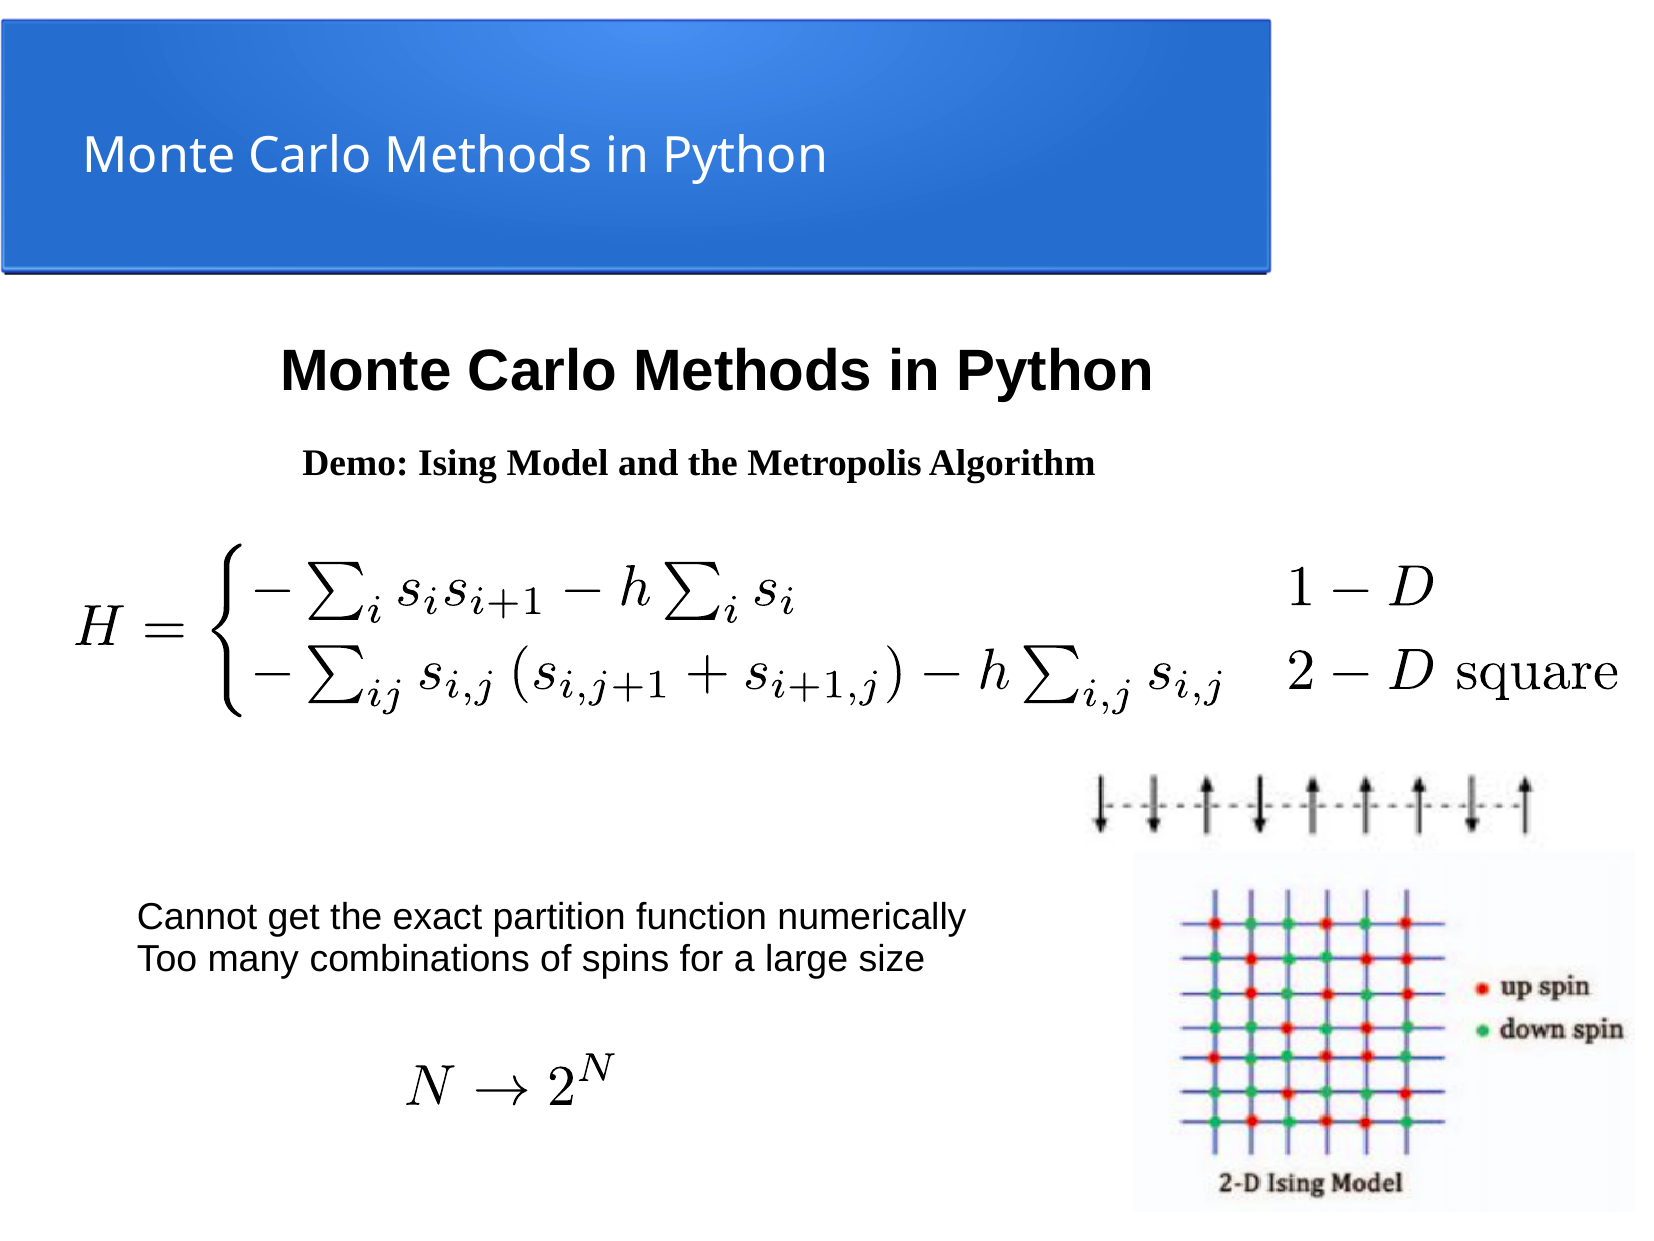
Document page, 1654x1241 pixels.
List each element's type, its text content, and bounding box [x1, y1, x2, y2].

text_box [398, 579, 420, 606]
text_box [754, 579, 777, 606]
text_box [1083, 688, 1096, 707]
text_box [145, 623, 184, 627]
text_box [382, 688, 399, 715]
text_box [886, 645, 901, 704]
text_box [612, 672, 643, 703]
text_box [525, 587, 541, 614]
text_box [578, 1053, 615, 1081]
text_box [724, 604, 737, 624]
text_box [475, 1075, 528, 1106]
text_box [1291, 566, 1311, 606]
text_box [368, 688, 381, 707]
text_box [445, 679, 459, 698]
text_box [1594, 662, 1618, 690]
text_box [1149, 663, 1171, 690]
text_box [1457, 662, 1477, 690]
text_box [465, 692, 471, 706]
text_box [1480, 663, 1509, 701]
text_box [444, 579, 467, 606]
text_box [1111, 688, 1129, 715]
text_box [560, 679, 573, 698]
text_box [1510, 663, 1541, 690]
picture [1077, 745, 1635, 1212]
text_box [859, 679, 876, 706]
text_box [368, 604, 381, 624]
text_box [789, 672, 820, 703]
text_box [211, 543, 242, 718]
text_box [549, 1066, 573, 1105]
text_box [664, 561, 720, 620]
text_box [650, 670, 666, 698]
text_box [780, 596, 794, 615]
text_box Monte Carlo Methods in Python [265, 324, 1397, 405]
text_box [621, 565, 650, 606]
text_box [1203, 679, 1220, 706]
text_box [308, 645, 364, 704]
text_box Cannot get the exact partition function numerically Too many combinations of spins for a large size [122, 887, 982, 987]
text_box [1388, 565, 1434, 606]
text_box [488, 588, 519, 619]
text_box [745, 663, 768, 690]
text_box [1194, 692, 1200, 706]
text_box [772, 679, 785, 698]
text_box [1571, 663, 1592, 689]
text_box [1023, 645, 1079, 704]
text_box [1388, 649, 1434, 689]
text_box [980, 648, 1009, 690]
text_box [849, 692, 856, 706]
text_box [514, 645, 528, 704]
text_box [406, 1065, 455, 1105]
text_box [470, 596, 484, 615]
text_box [826, 670, 842, 698]
text_box [74, 605, 124, 645]
text_box [308, 561, 364, 620]
text_box Demo: Ising Model and the Metropolis Algorithm [90, 437, 1571, 1113]
text_box [424, 596, 437, 615]
text_box [1543, 662, 1570, 690]
text_box [588, 679, 605, 706]
text_box [1102, 701, 1108, 714]
text_box [1289, 650, 1313, 689]
text_box [534, 663, 556, 690]
text_box [145, 634, 184, 638]
text_box [579, 692, 585, 706]
text_box [419, 663, 442, 690]
picture [0, 17, 1275, 281]
text_box [1175, 679, 1188, 698]
text_box [687, 654, 727, 694]
text_box Monte Carlo Methods in Python [82, 49, 1571, 257]
text_box [474, 679, 491, 706]
